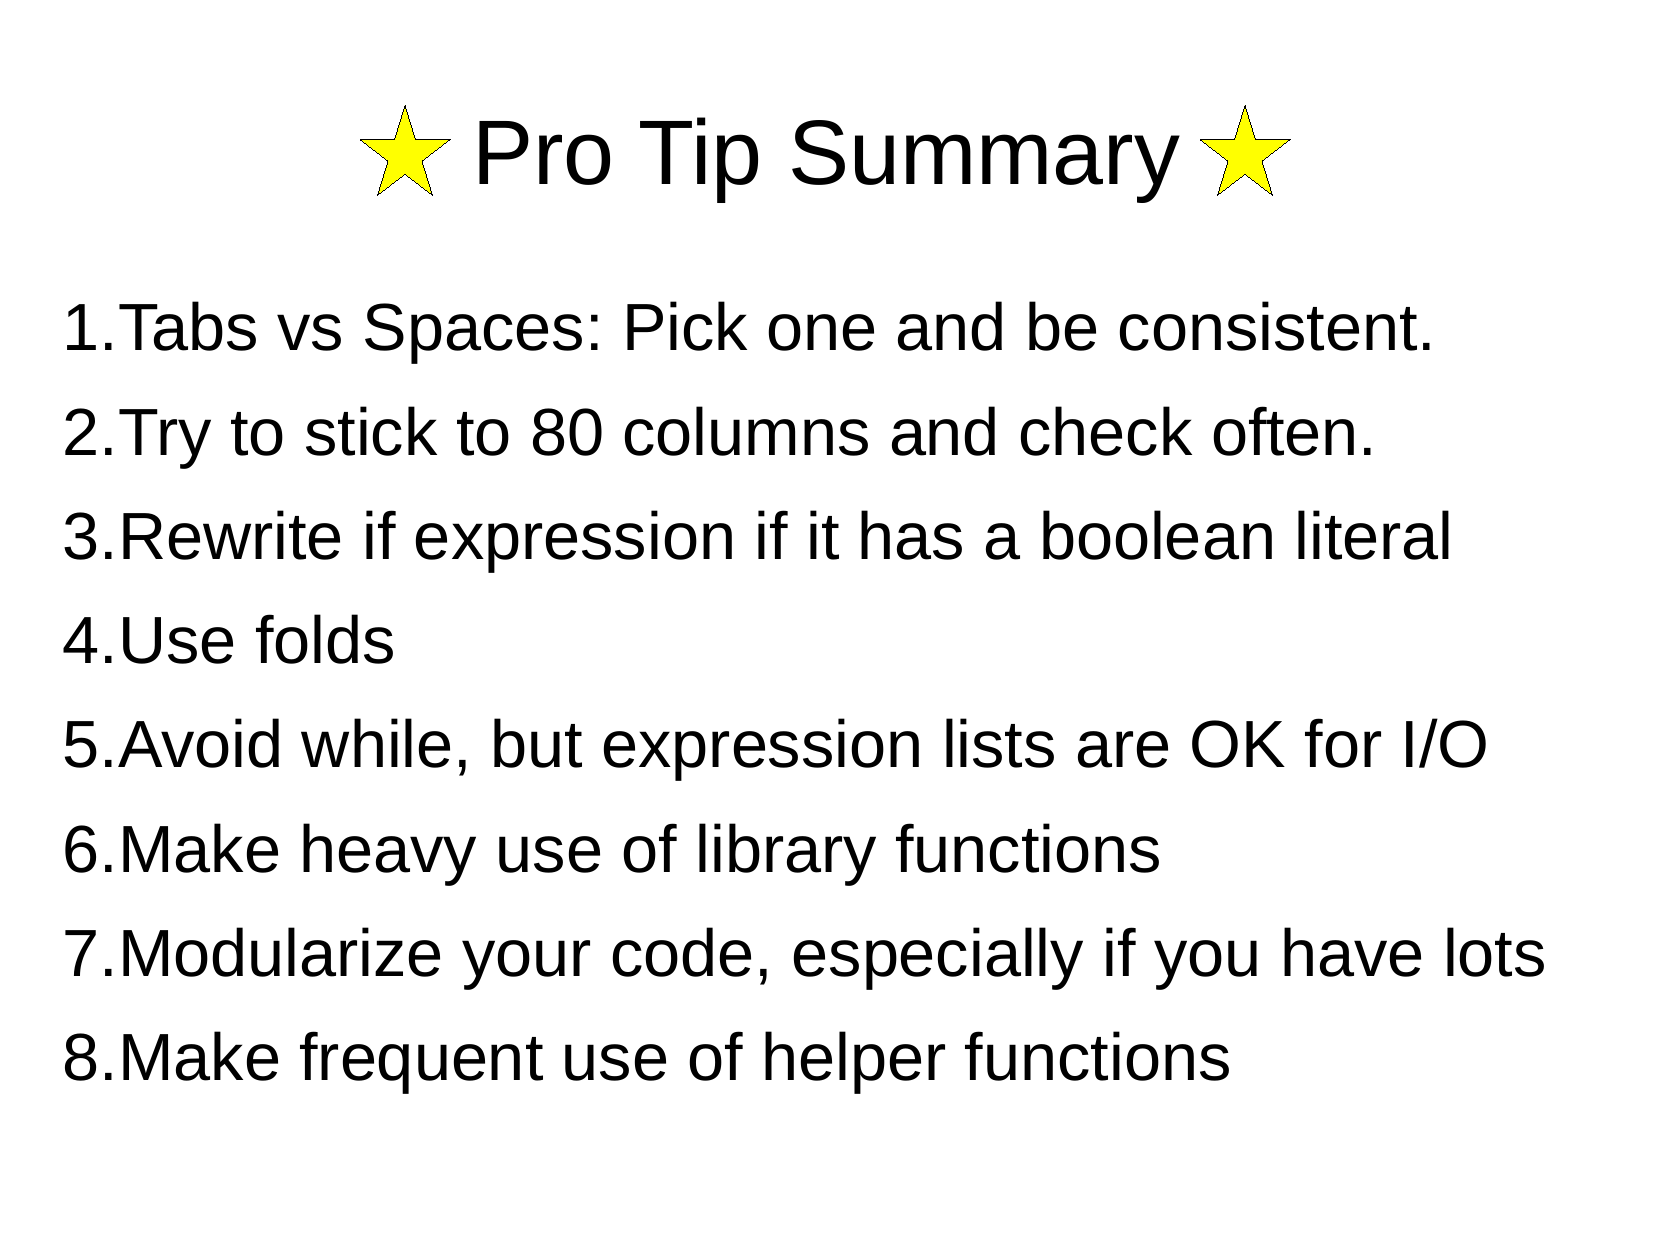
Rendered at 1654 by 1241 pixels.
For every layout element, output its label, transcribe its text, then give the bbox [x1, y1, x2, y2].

list Tabs vs Spaces: Pick one and be consistent. Try to stick to 80 columns and check often. Rewrite if expression if it has a boolean literal Use folds Avoid while, but expression lists are OK for I/O Make heavy use of library functions Modularize your code, especially if you have lots Make frequent use of helper functions [45, 290, 1606, 1231]
text_box [1200, 105, 1291, 196]
text_box [360, 105, 451, 196]
title Pro Tip Summary [82, 49, 1571, 257]
